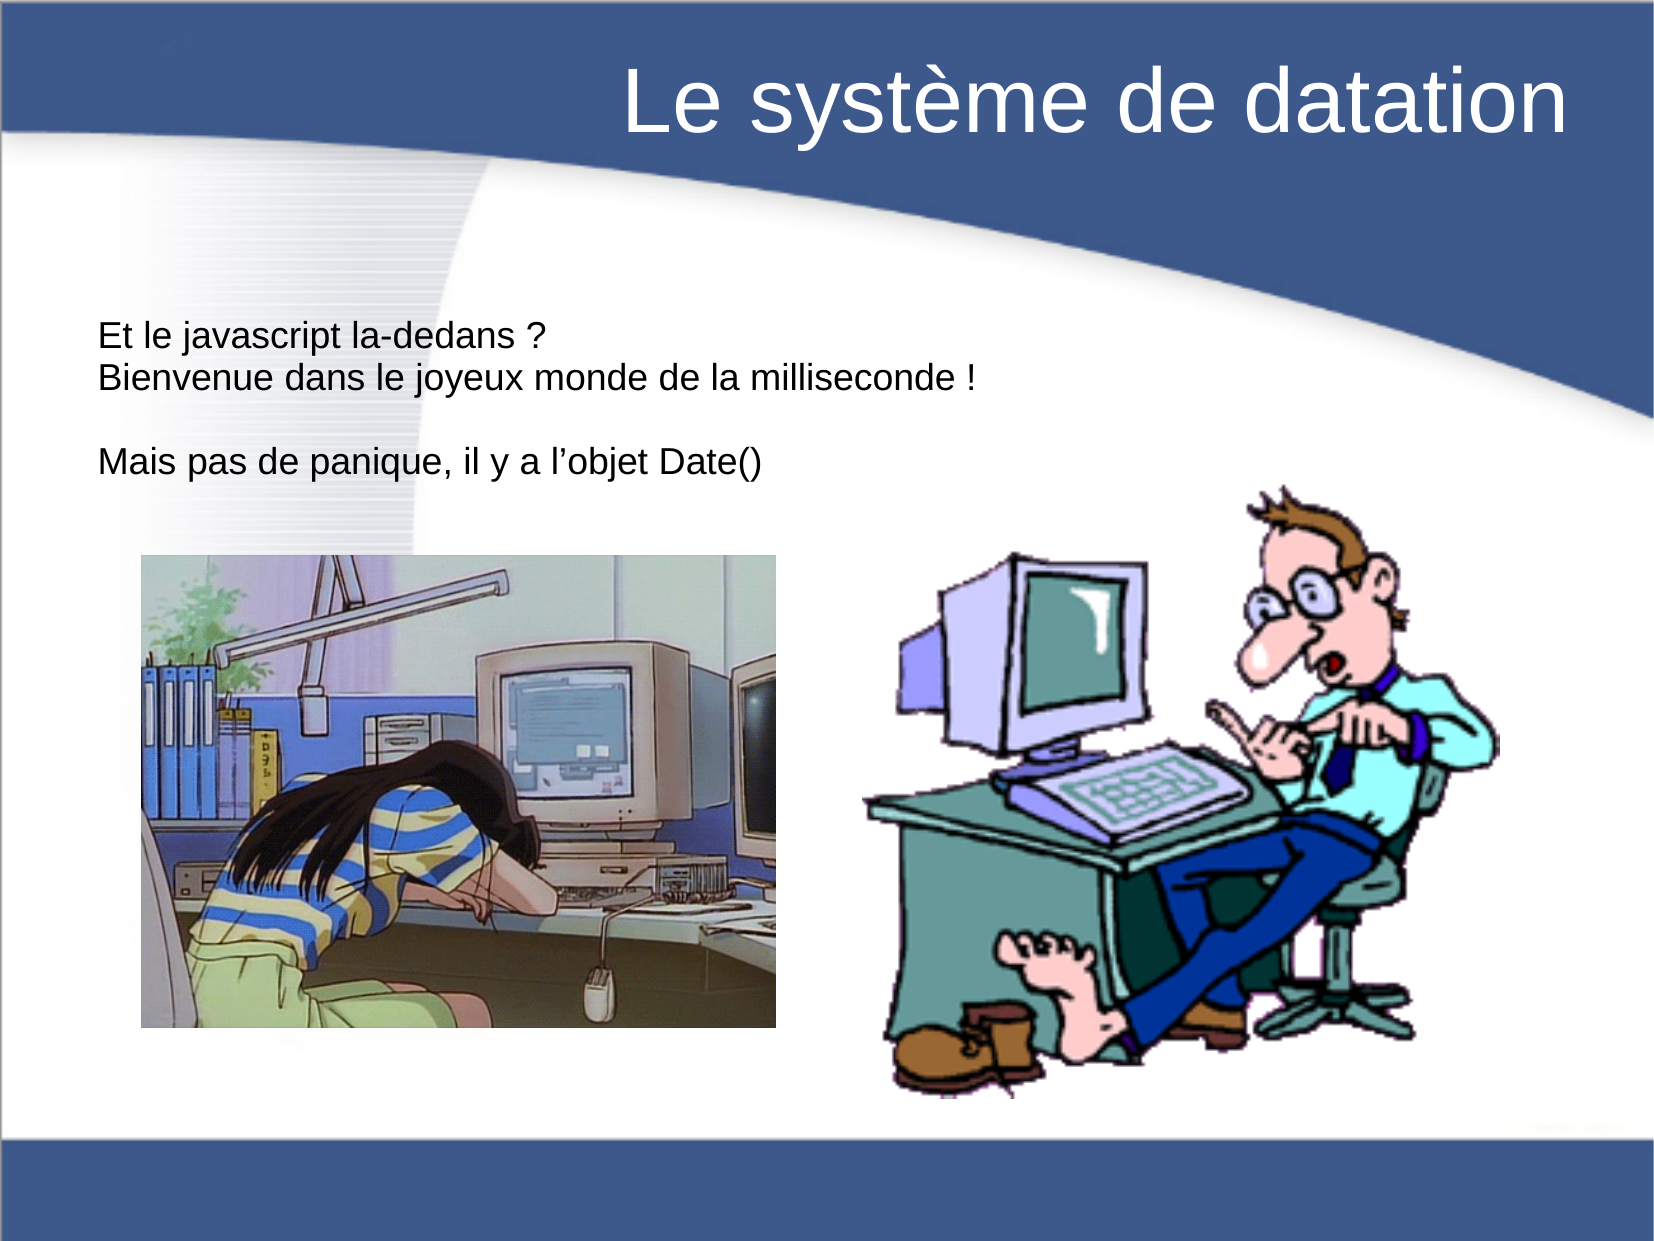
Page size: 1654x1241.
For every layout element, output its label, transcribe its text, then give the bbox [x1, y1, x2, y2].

picture [0, 0, 1654, 1241]
text_box Et le javascript la-dedans ? Bienvenue dans le joyeux monde de la milliseconde ! Mais pas de panique, il y a l’objet Date() [82, 307, 1524, 490]
title Le système de datation [82, 49, 1571, 257]
